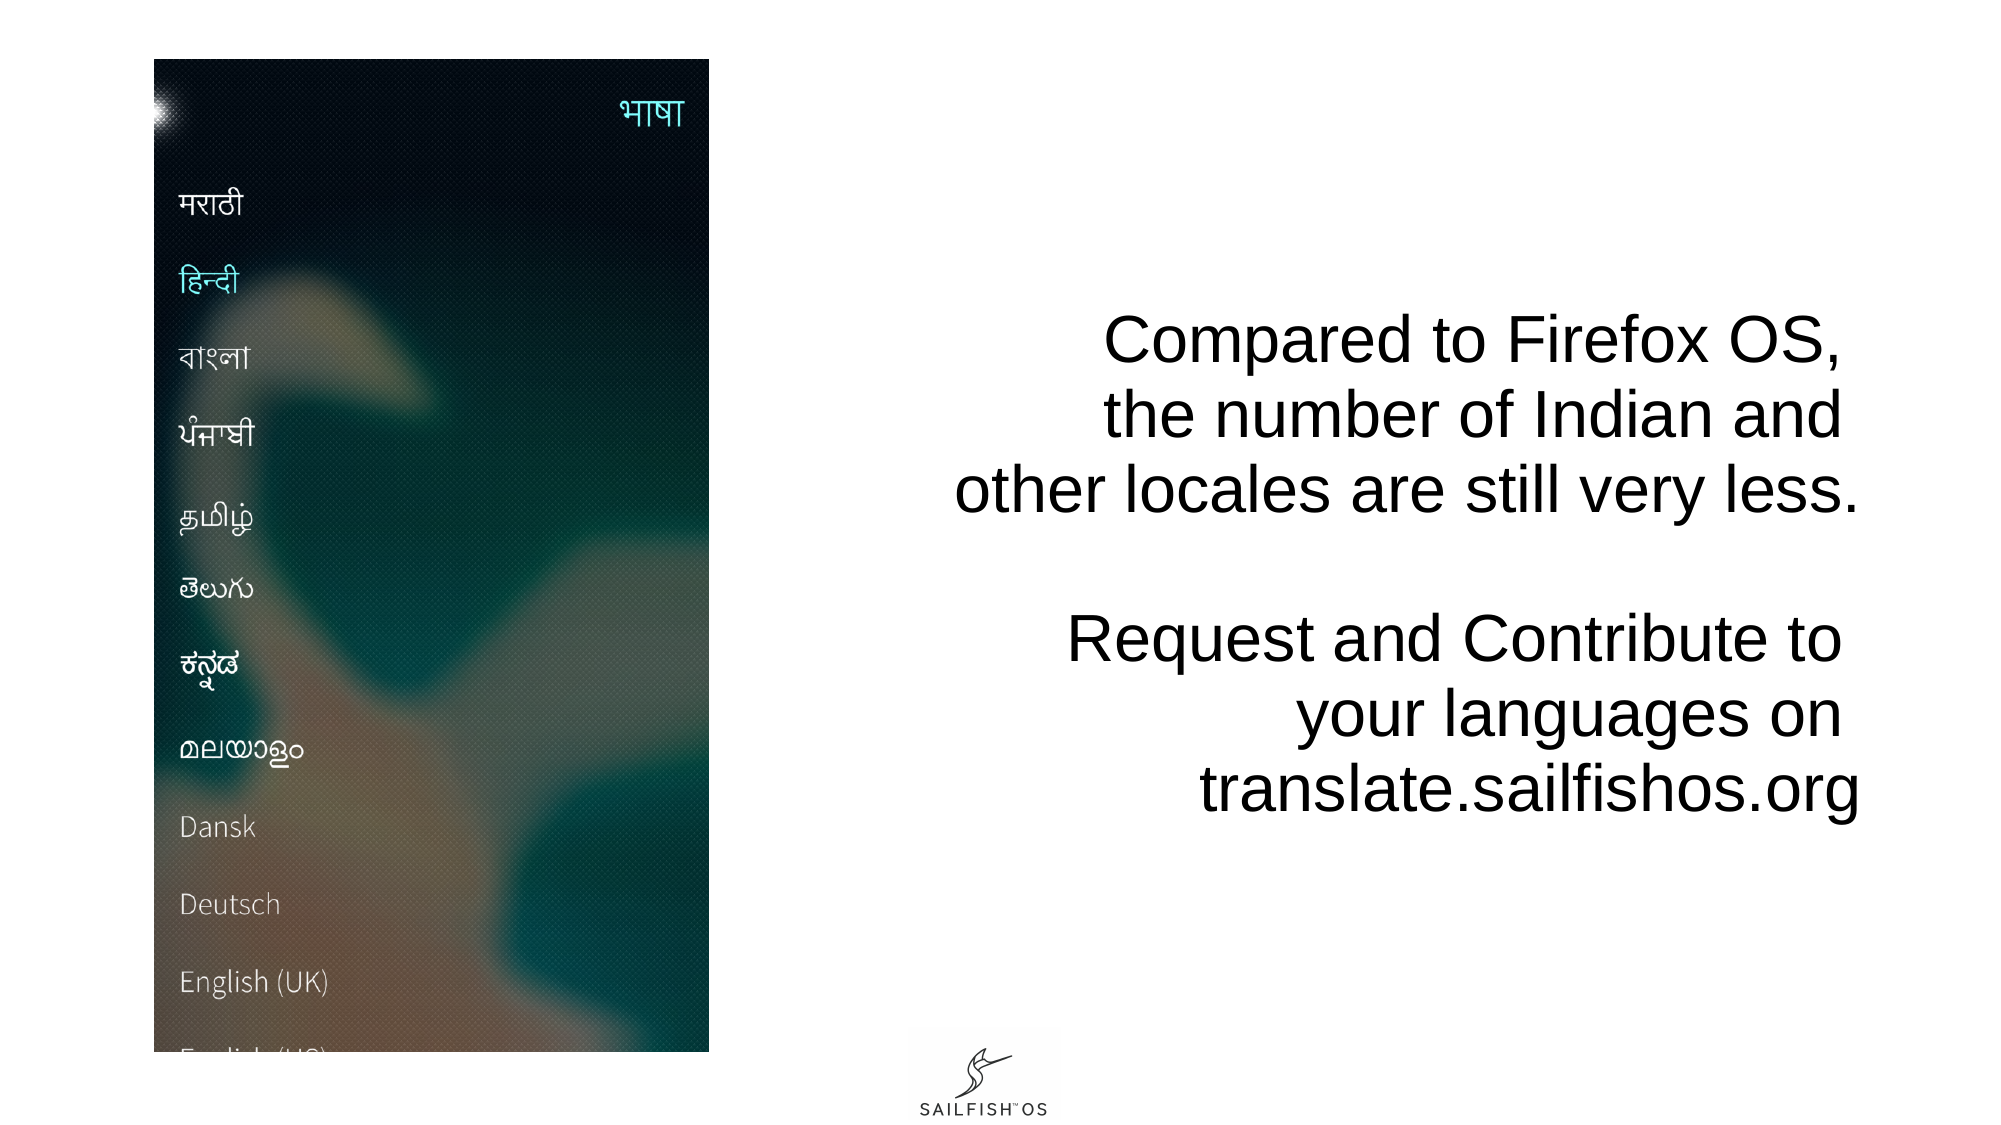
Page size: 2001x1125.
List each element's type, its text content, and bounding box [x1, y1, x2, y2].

picture [154, 59, 709, 1052]
picture [908, 1068, 1061, 1120]
subtitle Compared to Firefox OS, the number of Indian and other locales are still very less. Request and Contribute to your languages on translate.sailfishos.org [137, 59, 1863, 1068]
